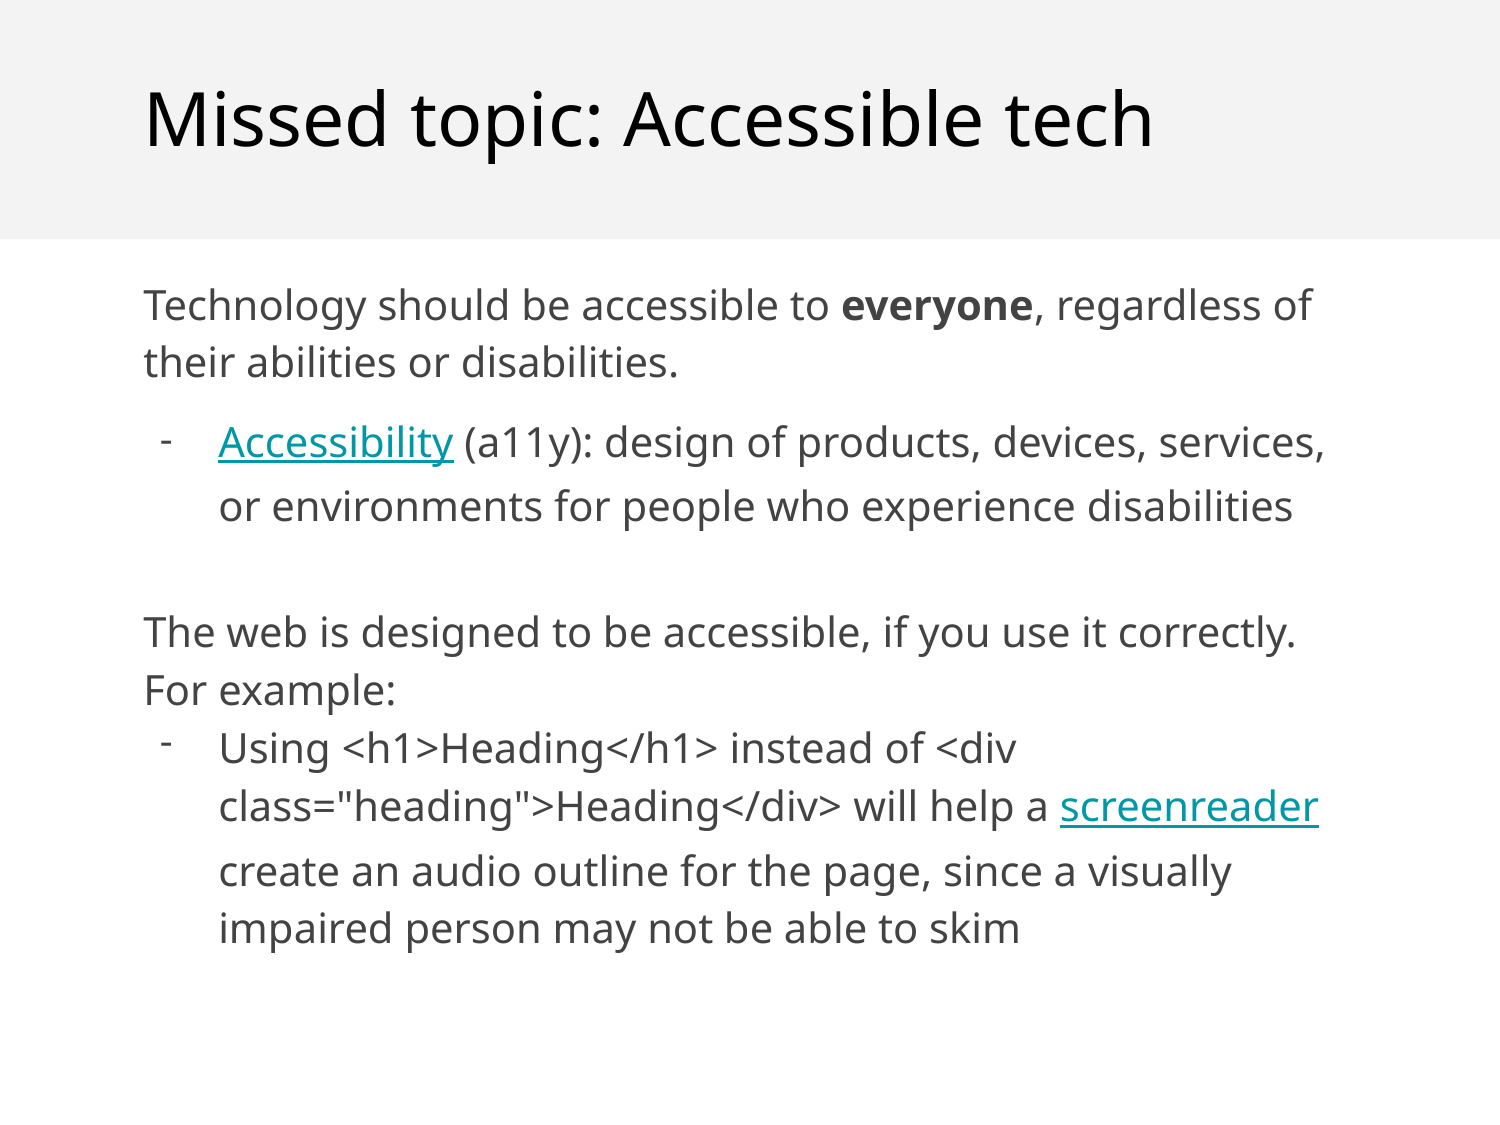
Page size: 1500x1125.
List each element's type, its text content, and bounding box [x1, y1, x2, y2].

list Technology should be accessible to everyone, regardless of their abilities or disabilities. Accessibility (a11y): design of products, devices, services, or environments for people who experience disabilities The web is designed to be accessible, if you use it correctly. For example: Using <h1>Heading</h1> instead of <div class="heading">Heading</div> will help a screenreader create an audio outline for the page, since a visually impaired person may not be able to skim [128, 255, 1372, 1083]
title Missed topic: Accessible tech [128, 56, 1372, 183]
